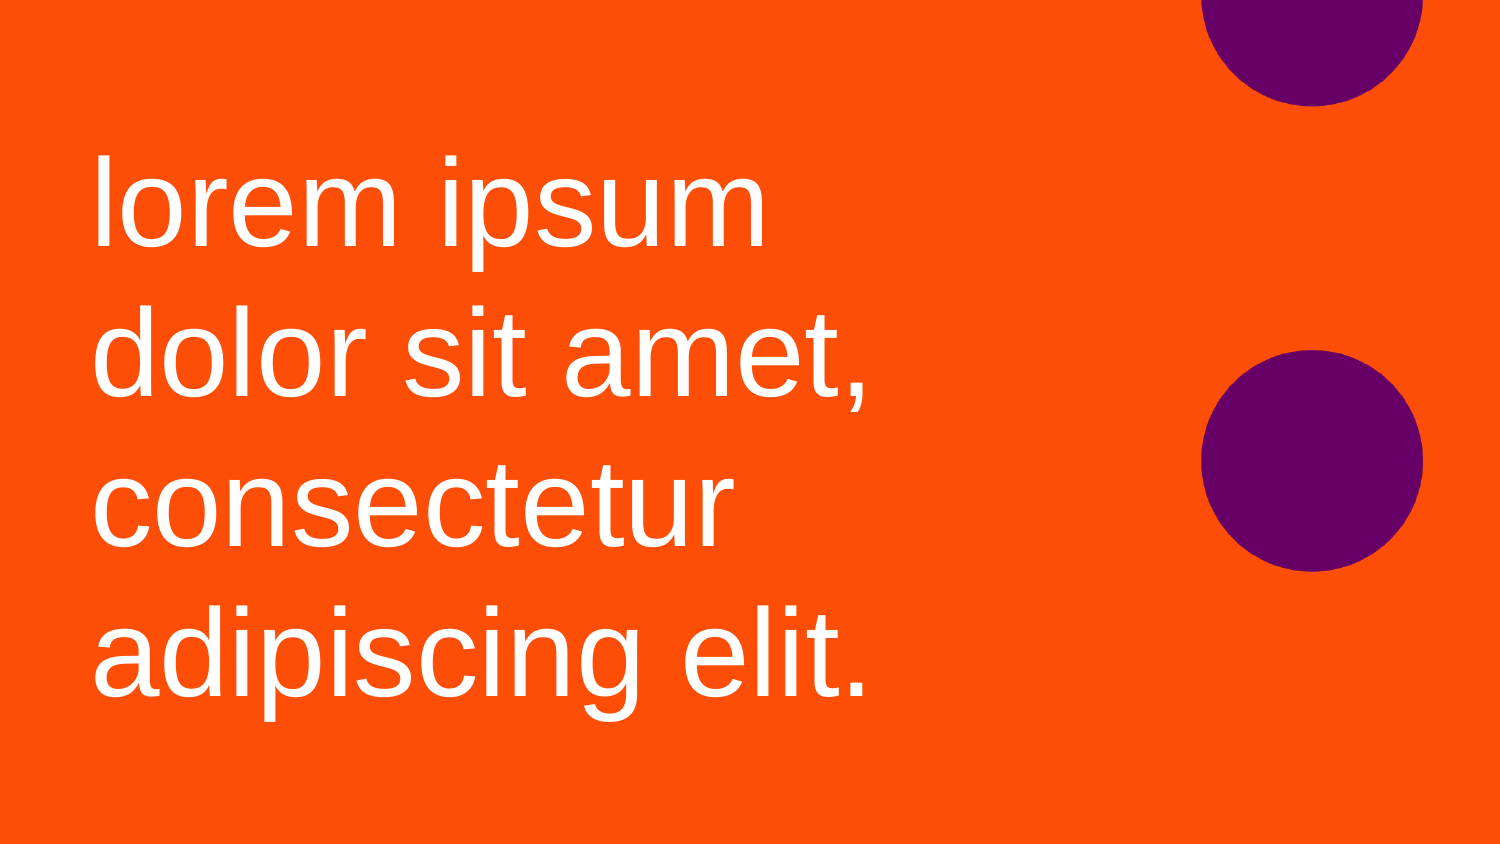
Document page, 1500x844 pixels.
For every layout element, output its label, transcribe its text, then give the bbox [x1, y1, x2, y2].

title lorem ipsum dolor sit amet, consectetur adipiscing elit. [75, 0, 1159, 844]
picture [1196, 0, 1426, 576]
